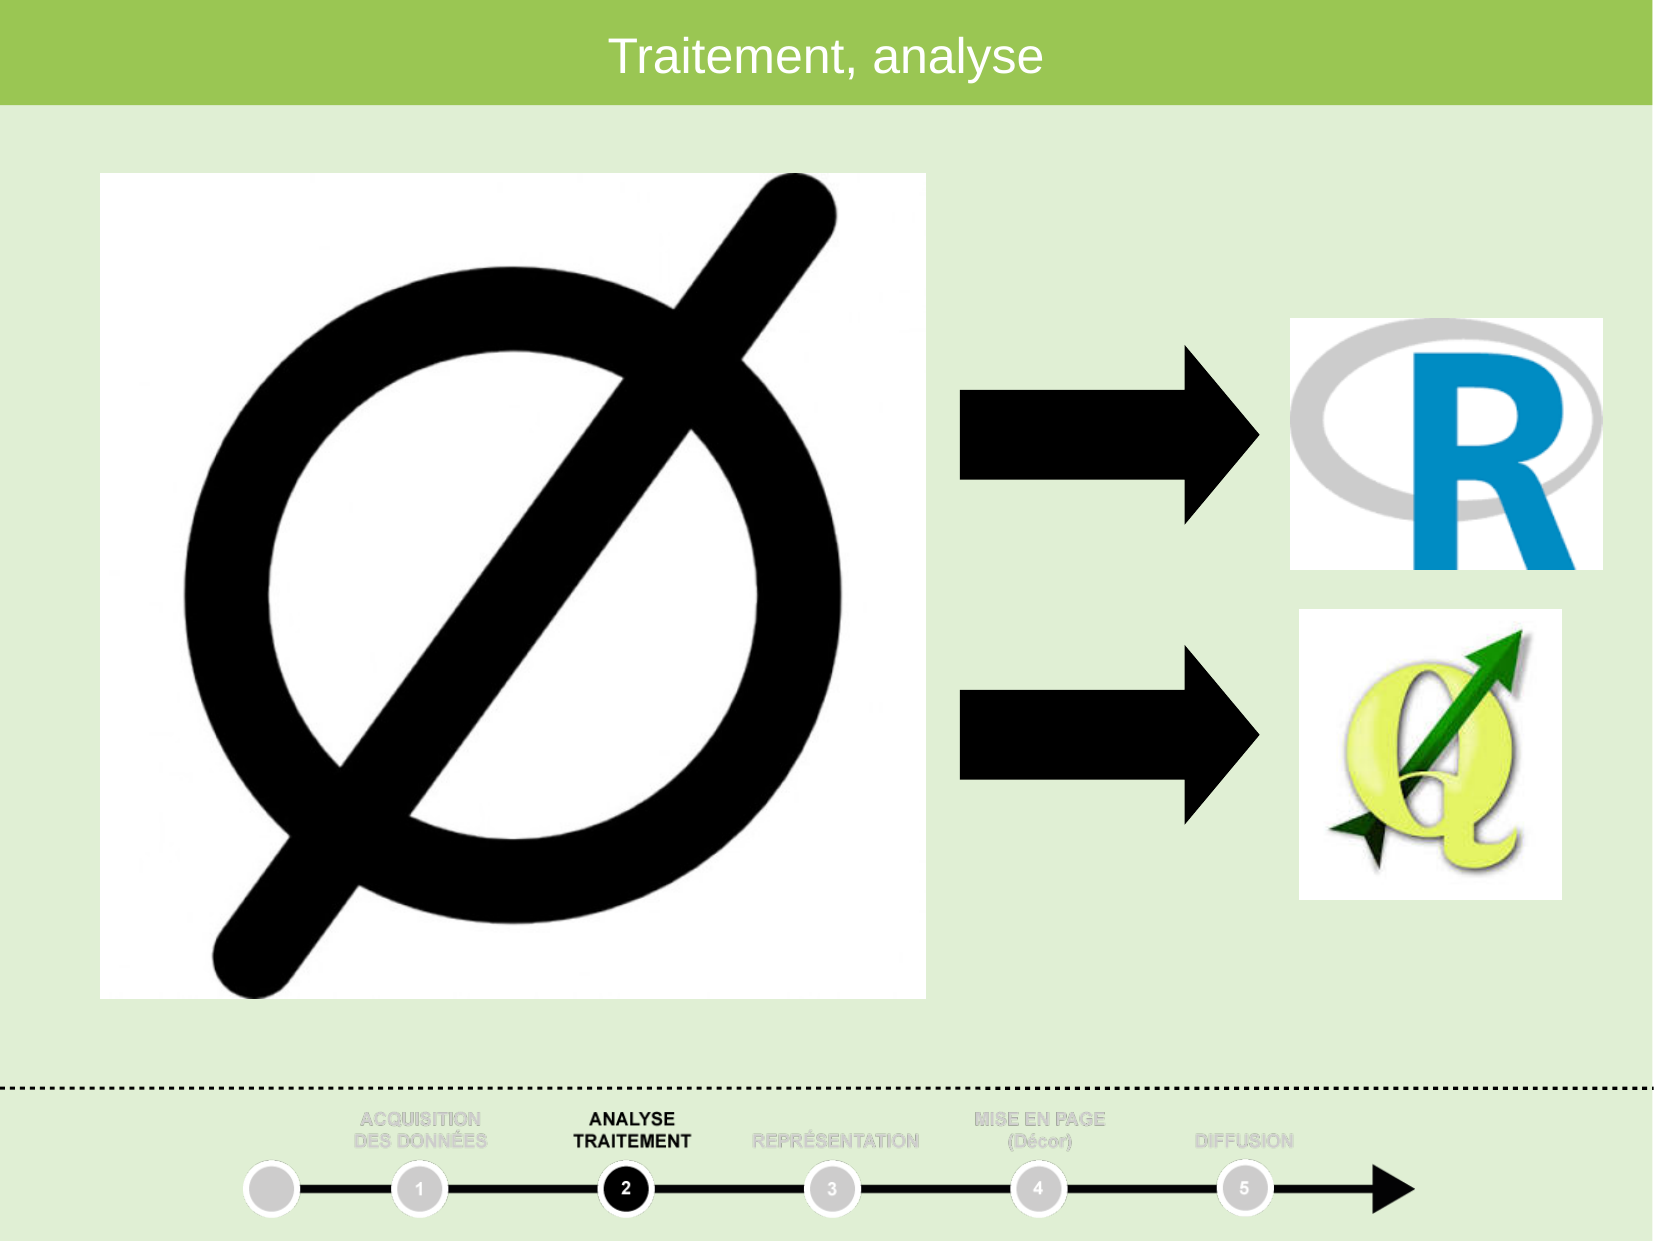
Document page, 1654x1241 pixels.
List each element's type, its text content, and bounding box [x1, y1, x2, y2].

picture [1456, 387, 1518, 446]
picture [243, 1109, 1415, 1218]
text_box Traitement, analyse [82, 19, 1570, 88]
picture [1290, 318, 1603, 570]
text_box [959, 344, 1260, 525]
text_box [959, 644, 1260, 825]
picture [1456, 479, 1527, 570]
picture [100, 173, 926, 999]
picture [1299, 609, 1562, 900]
